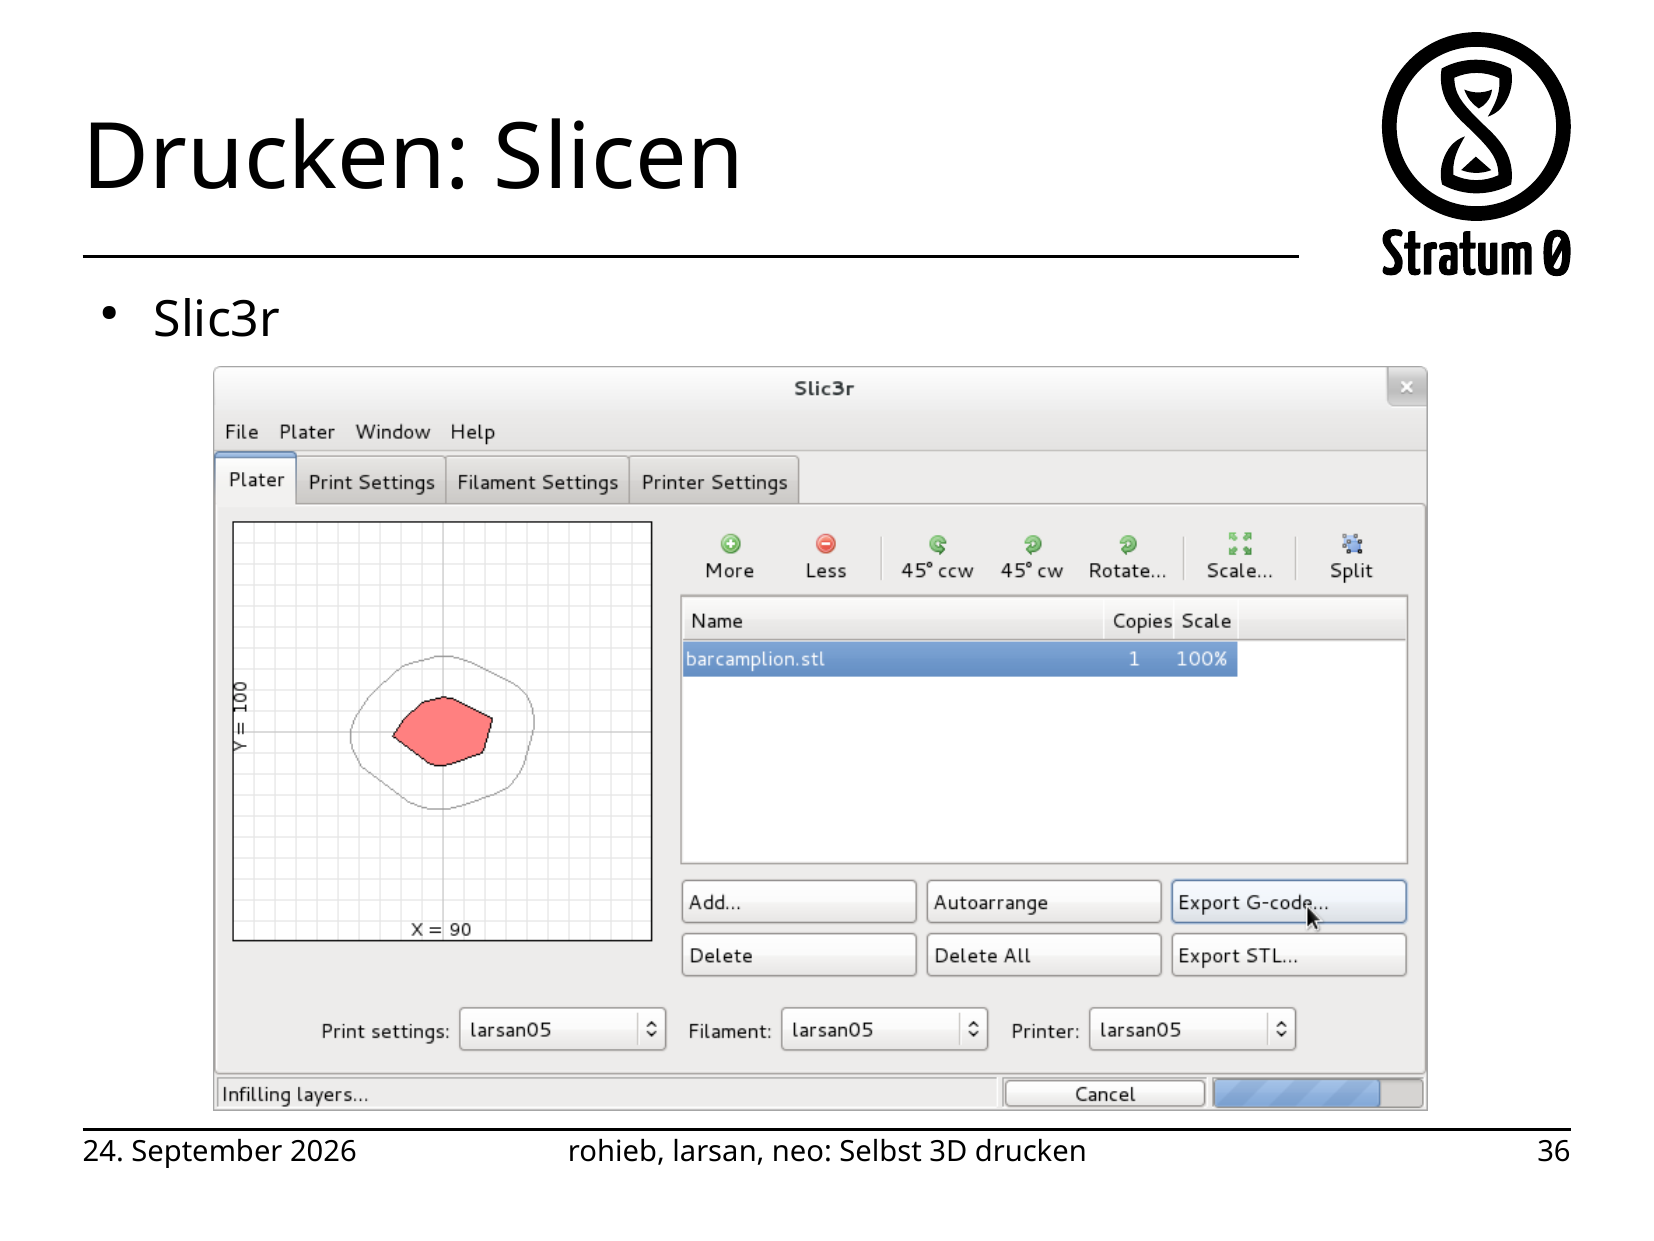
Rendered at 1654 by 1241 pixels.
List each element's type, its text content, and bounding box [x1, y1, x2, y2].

list Slic3r [82, 290, 1538, 1010]
title Drucken: Slicen [82, 49, 1300, 257]
picture [213, 366, 1428, 1111]
